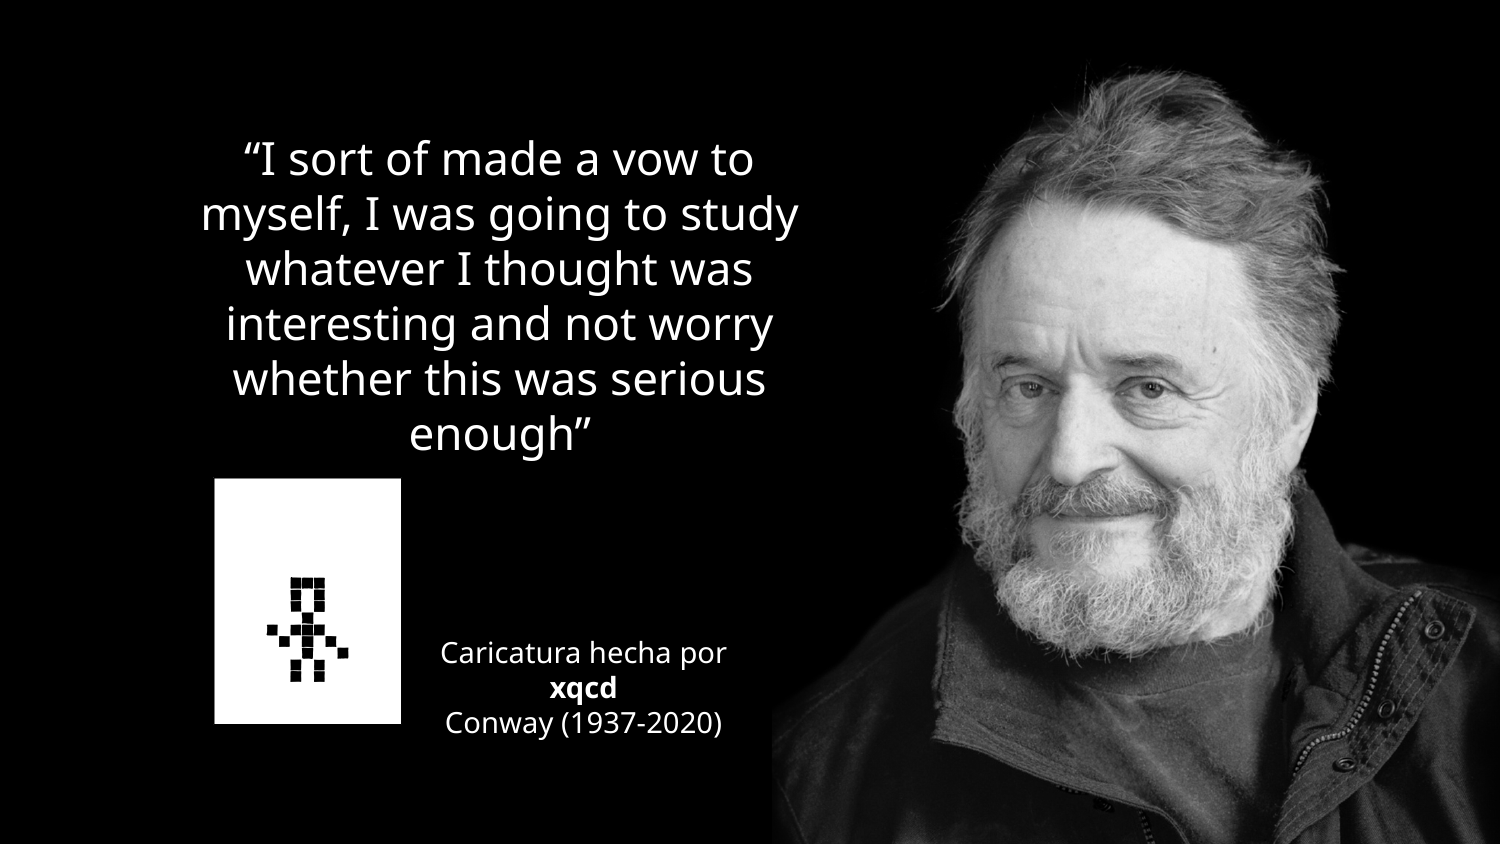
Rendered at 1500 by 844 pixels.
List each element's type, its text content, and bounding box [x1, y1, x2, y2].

title Caricatura hecha por xqcd Conway (1937-2020) [401, 619, 766, 725]
picture [771, 9, 1500, 844]
picture [213, 477, 402, 725]
title “I sort of made a vow to myself, I was going to study whatever I thought was interesting and not worry whether this was serious enough” [161, 114, 838, 385]
